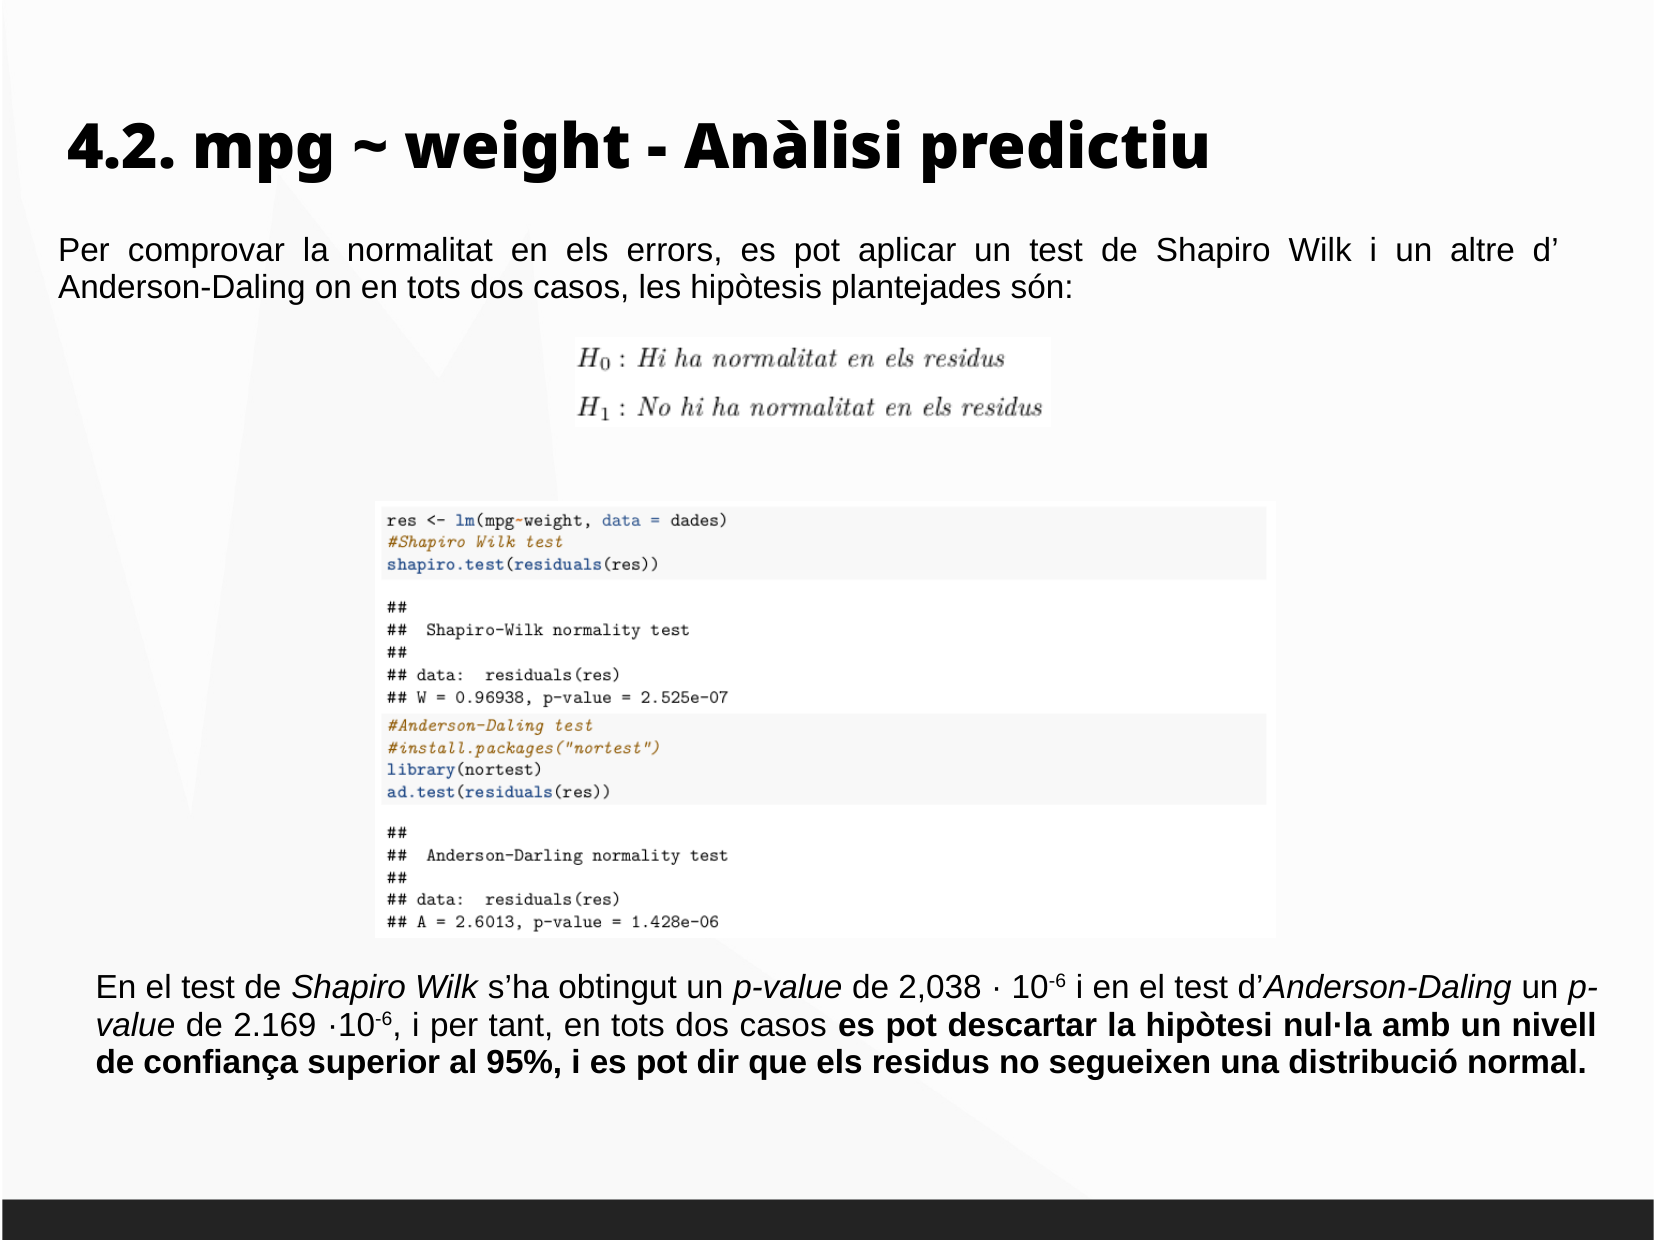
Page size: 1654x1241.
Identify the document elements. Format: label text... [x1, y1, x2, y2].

text_box En el test de Shapiro Wilk s’ha obtingut un p-value de 2,038 · 10-6 i en el test d’Anderson-Daling un p-value de 2.169 ·10-6, i per tant, en tots dos casos es pot descartar la hipòtesi nul·la amb un nivell de confiança superior al 95%, i es pot dir que els residus no segueixen una distribució normal. [80, 961, 1613, 1088]
text_box Per comprovar la normalitat en els errors, es pot aplicar un test de Shapiro Wilk i un altre d’ Anderson-Daling on en tots dos casos, les hipòtesis plantejades són: [43, 224, 1576, 338]
title 4.2. mpg ~ weight - Anàlisi predictiu [67, 100, 1556, 188]
picture [2, 0, 1654, 1241]
